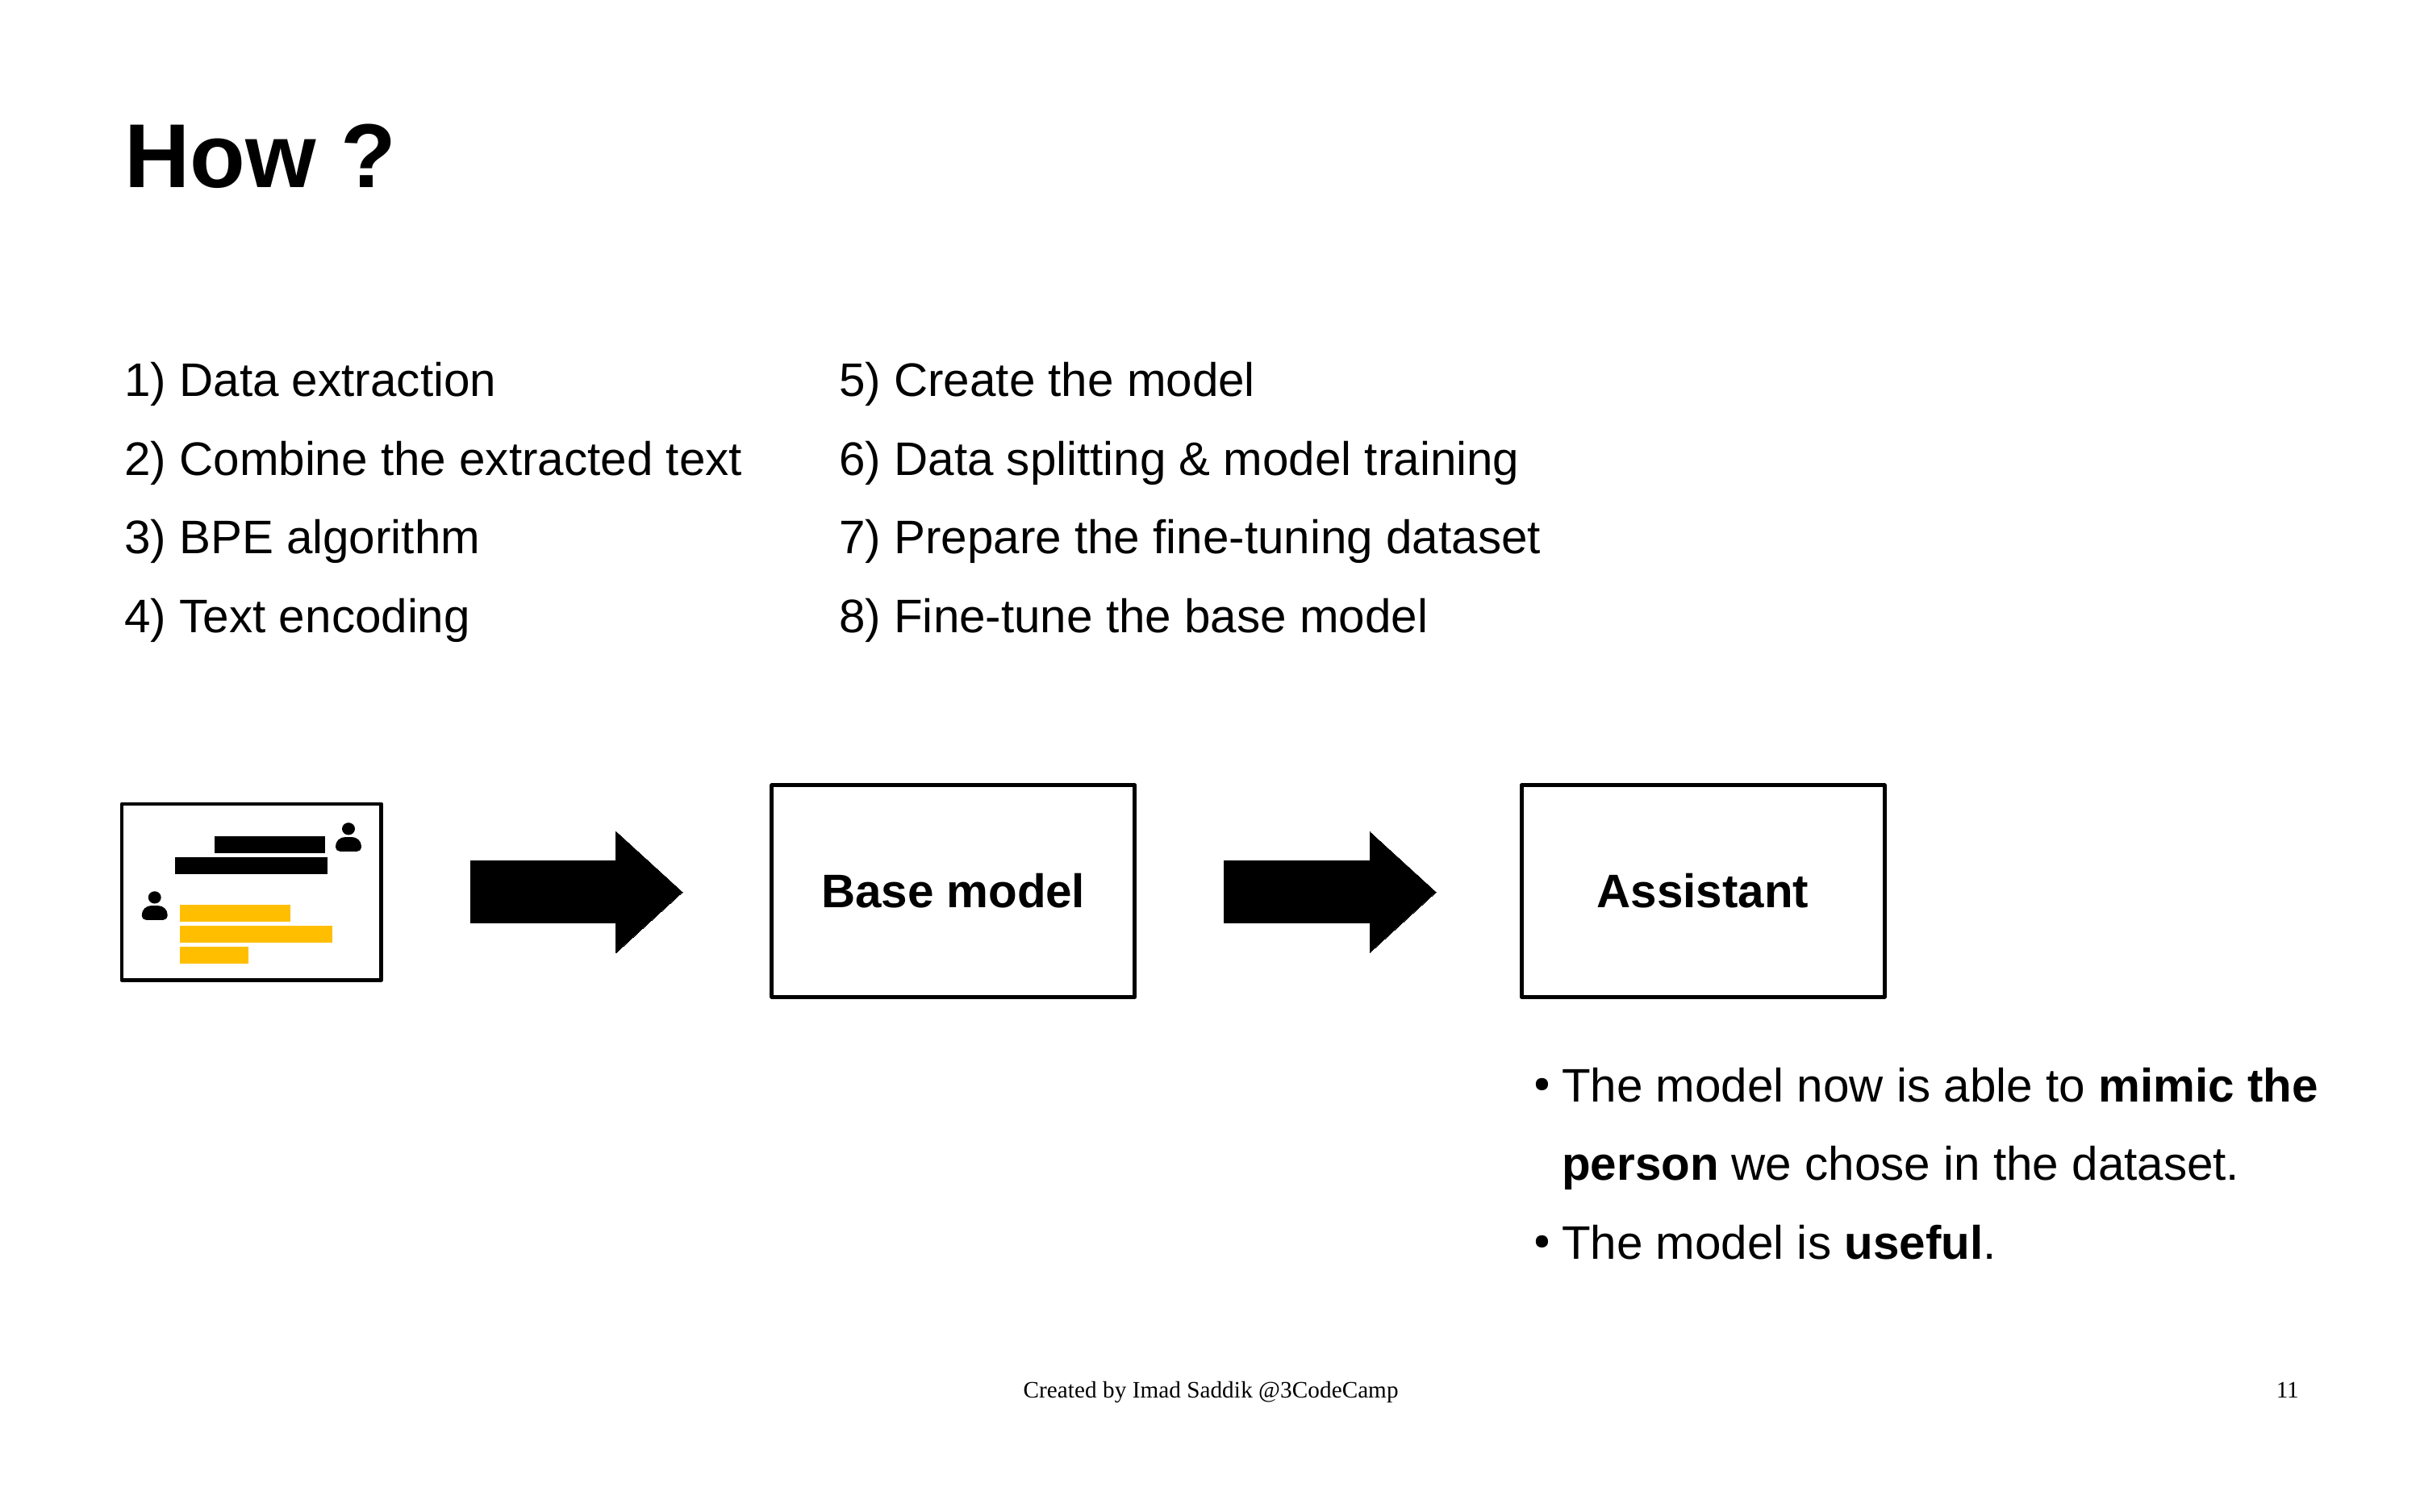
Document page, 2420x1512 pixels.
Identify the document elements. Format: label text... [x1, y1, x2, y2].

text_box The model now is able to mimic the person we chose in the dataset. The model is useful. [1521, 1027, 2399, 1301]
picture [137, 889, 173, 923]
text_box How ? [112, 61, 1194, 251]
text_box [1224, 831, 1437, 953]
text_box Create the model Data splitting & model training Prepare the fine-tuning dataset Fine-tune the base model [827, 322, 1574, 648]
text_box [180, 905, 290, 922]
text_box [215, 836, 325, 853]
text_box Assistant [1551, 859, 1855, 923]
text_box [180, 926, 332, 943]
picture [331, 820, 366, 854]
text_box Data extraction Combine the extracted text BPE algorithm Text encoding [112, 322, 817, 648]
text_box Base model [802, 859, 1105, 923]
text_box [180, 947, 248, 964]
text_box [470, 831, 683, 953]
text_box [175, 857, 328, 874]
